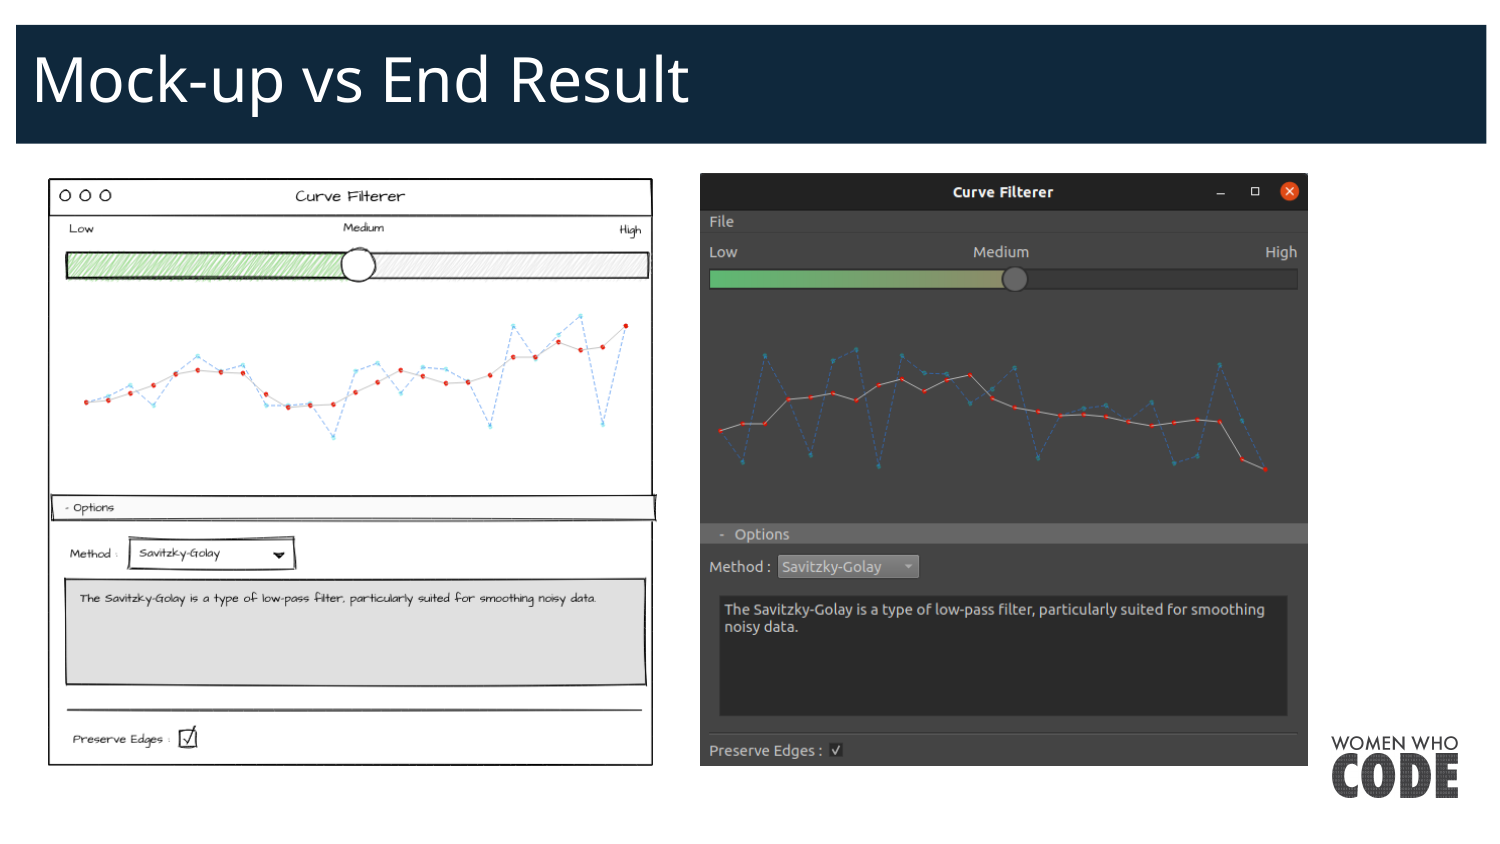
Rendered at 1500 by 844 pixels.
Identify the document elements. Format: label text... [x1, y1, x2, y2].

picture [700, 173, 1308, 766]
text_box Mock-up vs End Result [16, 24, 1487, 144]
picture [1331, 735, 1458, 798]
picture [37, 173, 664, 777]
